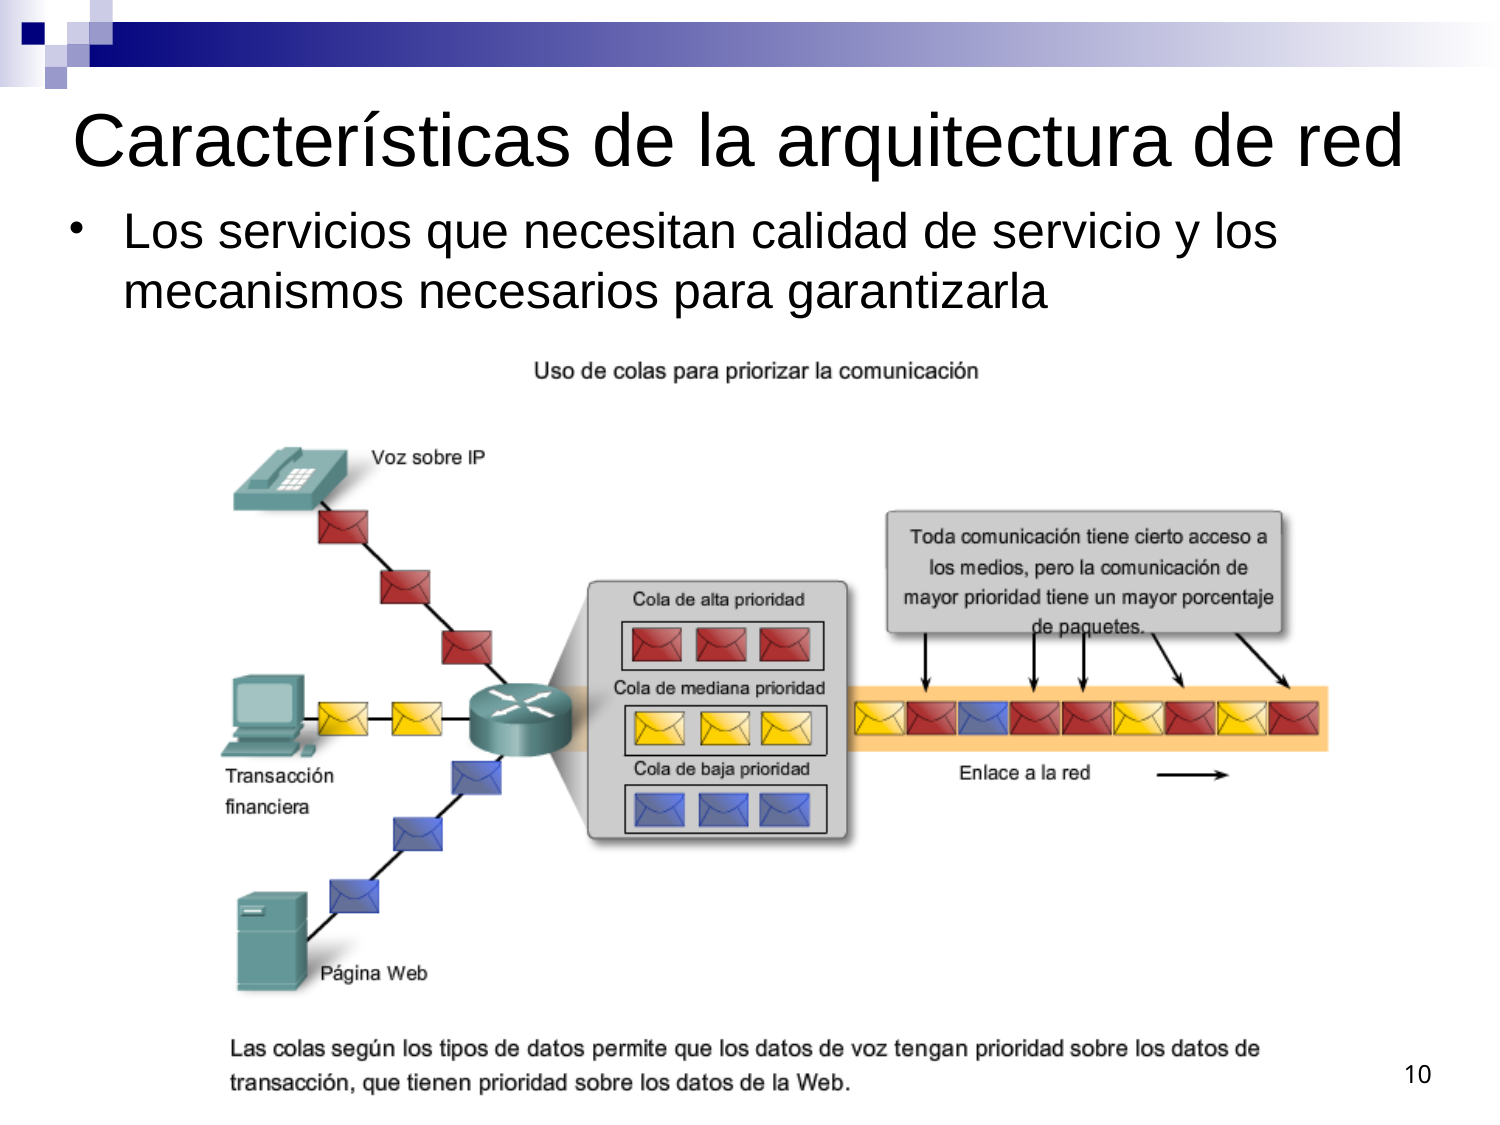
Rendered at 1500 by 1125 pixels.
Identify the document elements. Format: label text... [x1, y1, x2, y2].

text_box <número> [1074, 1025, 1447, 1101]
picture [218, 351, 1337, 1100]
text_box Características de la arquitectura de red [57, 19, 1483, 255]
text_box Los servicios que necesitan calidad de servicio y los mecanismos necesarios para garantizarla [53, 190, 1411, 1024]
